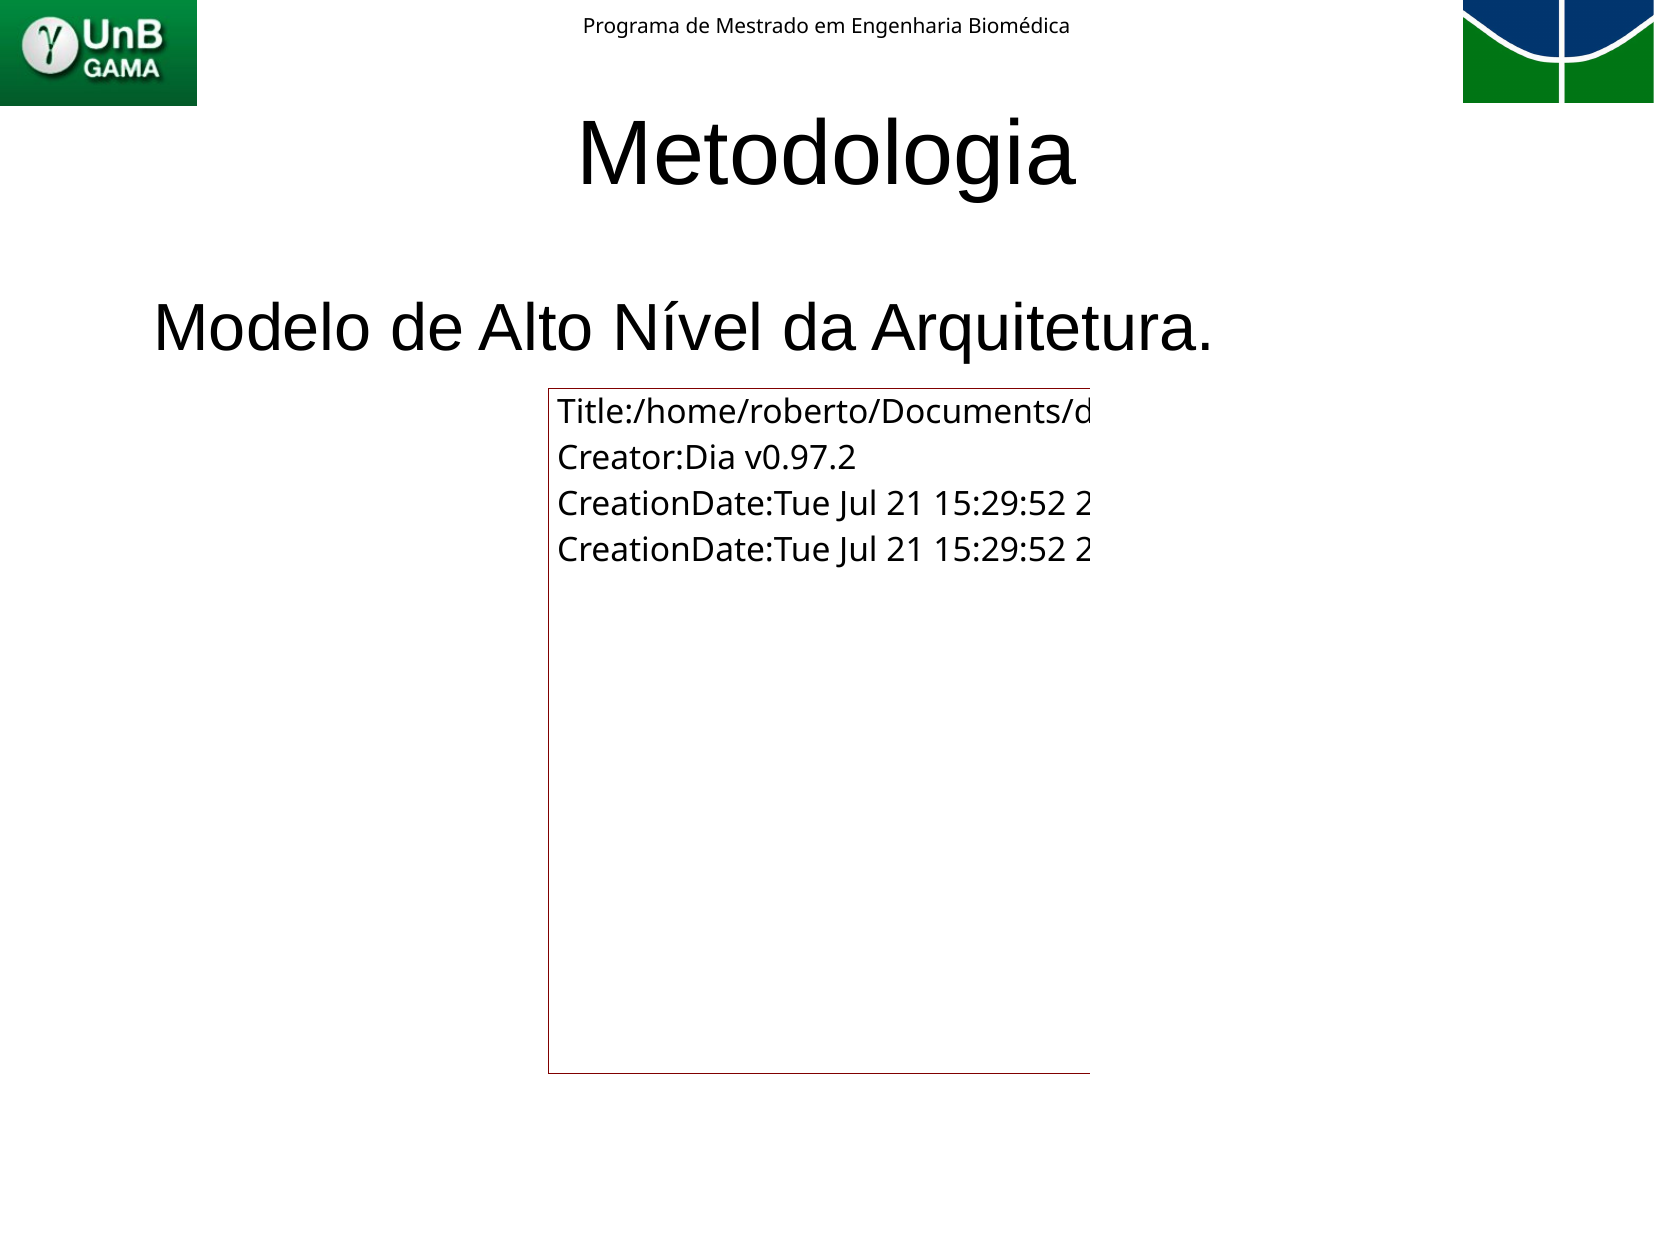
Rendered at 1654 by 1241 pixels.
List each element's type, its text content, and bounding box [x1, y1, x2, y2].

picture [1463, 0, 1654, 103]
picture [546, 385, 1090, 1074]
title Metodologia [82, 49, 1571, 257]
list Modelo de Alto Nível da Arquitetura. [82, 290, 1571, 373]
picture [0, 0, 197, 106]
